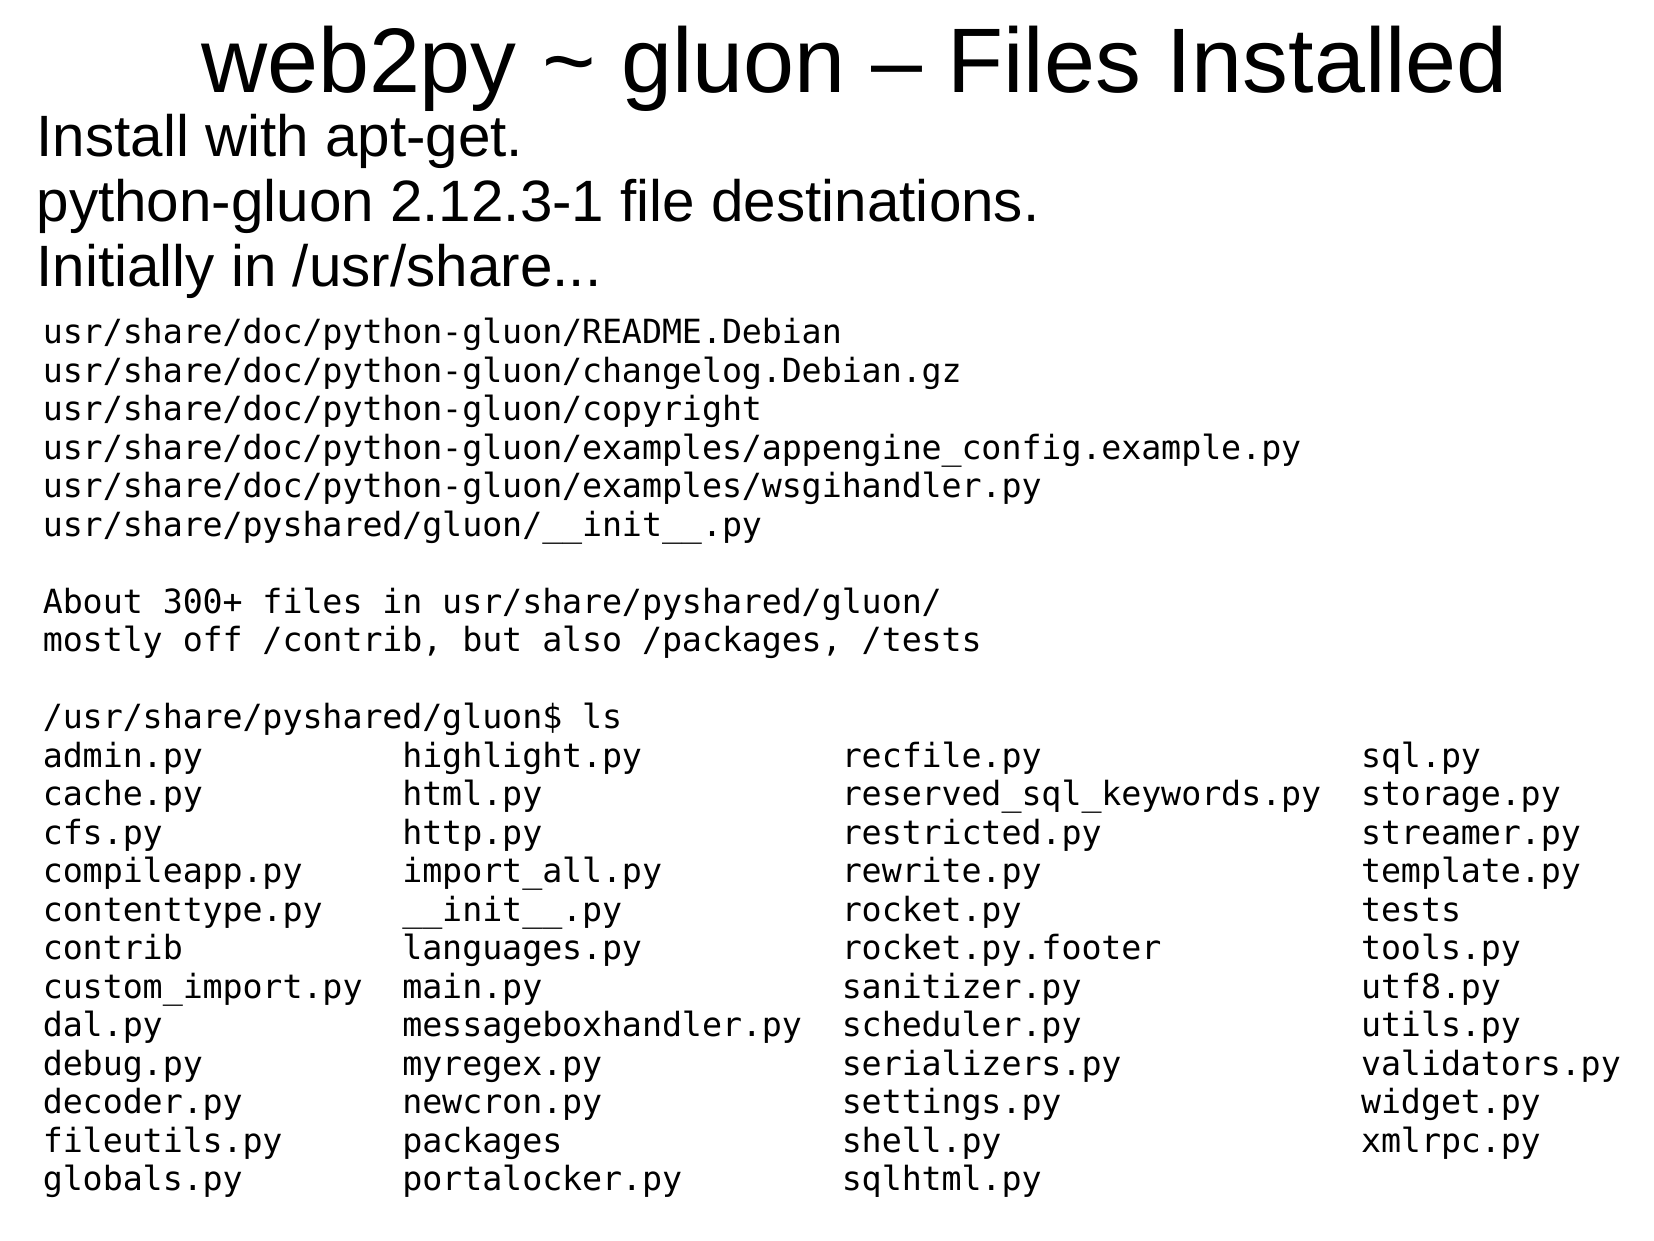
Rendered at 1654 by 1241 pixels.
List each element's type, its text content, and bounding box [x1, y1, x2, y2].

title web2py ~ gluon – Files Installed [111, 9, 1600, 103]
title Install with apt-get. python-gluon 2.12.3-1 file destinations. Initially in /usr/share... [36, 103, 1600, 299]
title usr/share/doc/python-gluon/README.Debian usr/share/doc/python-gluon/changelog.Debian.gz usr/share/doc/python-gluon/copyright usr/share/doc/python-gluon/examples/appengine_config.example.py usr/share/doc/python-gluon/examples/wsgihandler.py usr/share/pyshared/gluon/__init__.py About 300+ files in usr/share/pyshared/gluon/ mostly off /contrib, but also /packages, /tests /usr/share/pyshared/gluon$ ls admin.py highlight.py recfile.py sql.py cache.py html.py reserved_sql_keywords.py storage.py cfs.py http.py restricted.py streamer.py compileapp.py import_all.py rewrite.py template.py contenttype.py __init__.py rocket.py tests contrib languages.py rocket.py.footer tools.py custom_import.py main.py sanitizer.py utf8.py dal.py messageboxhandler.py scheduler.py utils.py debug.py myregex.py serializers.py validators.py decoder.py newcron.py settings.py widget.py fileutils.py packages shell.py xmlrpc.py globals.py portalocker.py sqlhtml.py [42, 278, 1654, 1233]
